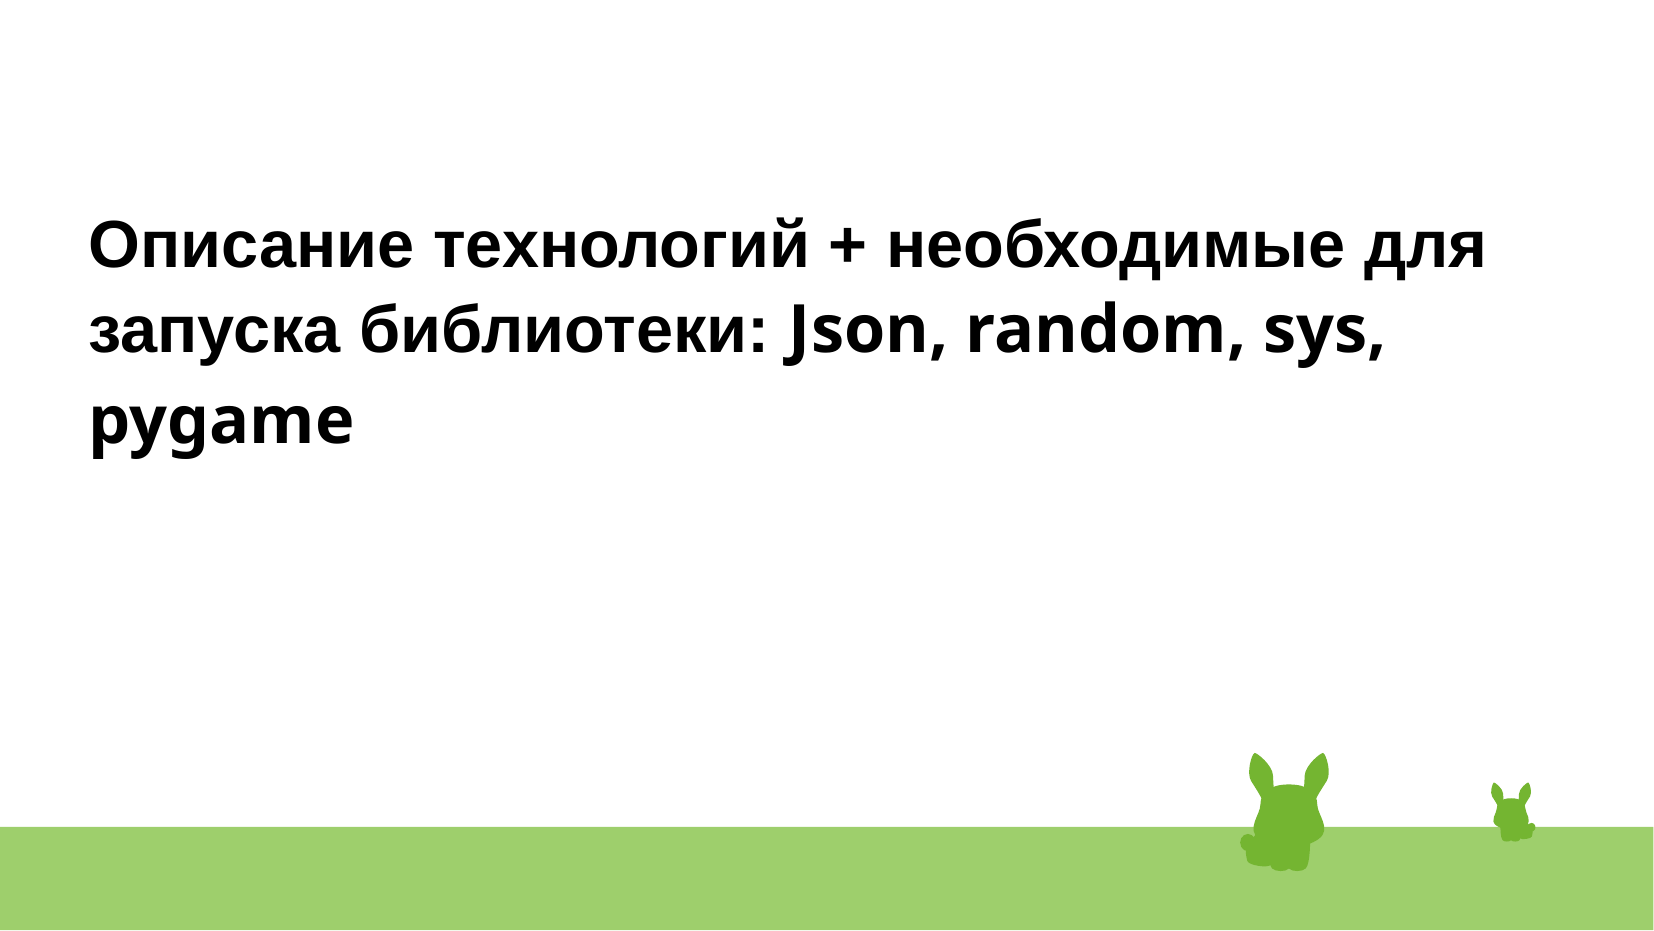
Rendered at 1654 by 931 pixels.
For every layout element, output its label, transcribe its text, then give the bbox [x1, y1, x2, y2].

list Описание технологий + необходимые для запуска библиотеки: Json, random, sys, pygame [88, 206, 1565, 739]
